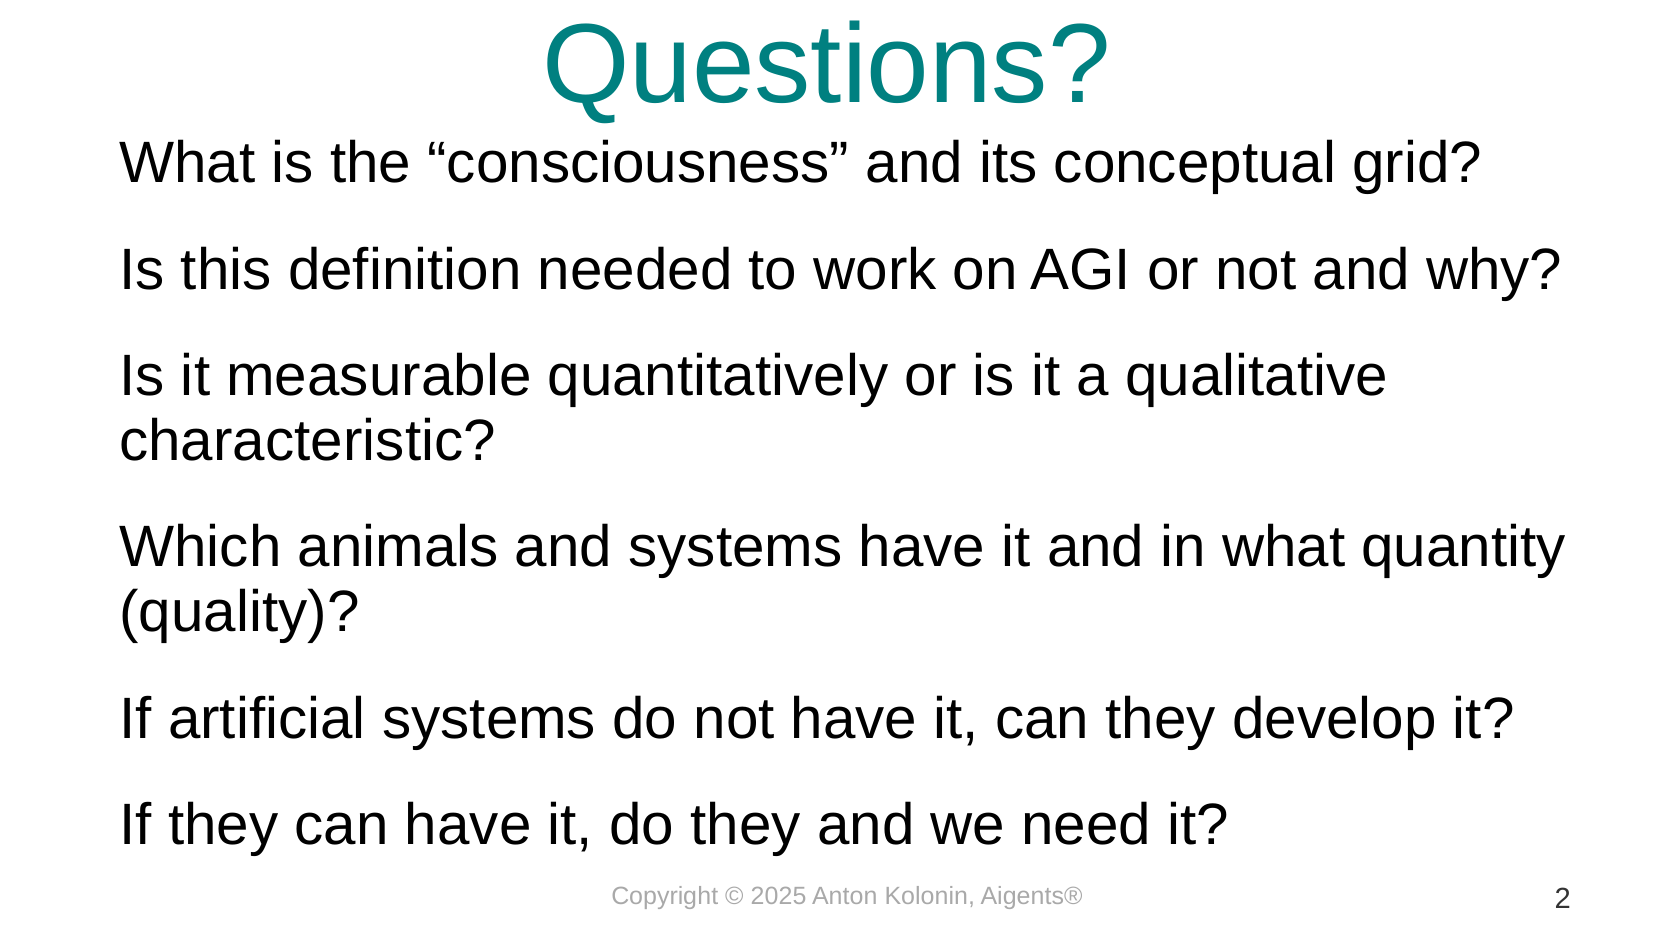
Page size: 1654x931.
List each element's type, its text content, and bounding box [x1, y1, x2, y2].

text_box Questions? [0, 5, 1654, 122]
text_box What is the “consciousness” and its conceptual grid? Is this definition needed to work on AGI or not and why? Is it measurable quantitatively or is it a qualitative characteristic? Which animals and systems have it and in what quantity (quality)? If artificial systems do not have it, can they develop it? If they can have it, do they and we need it? [104, 122, 1653, 844]
